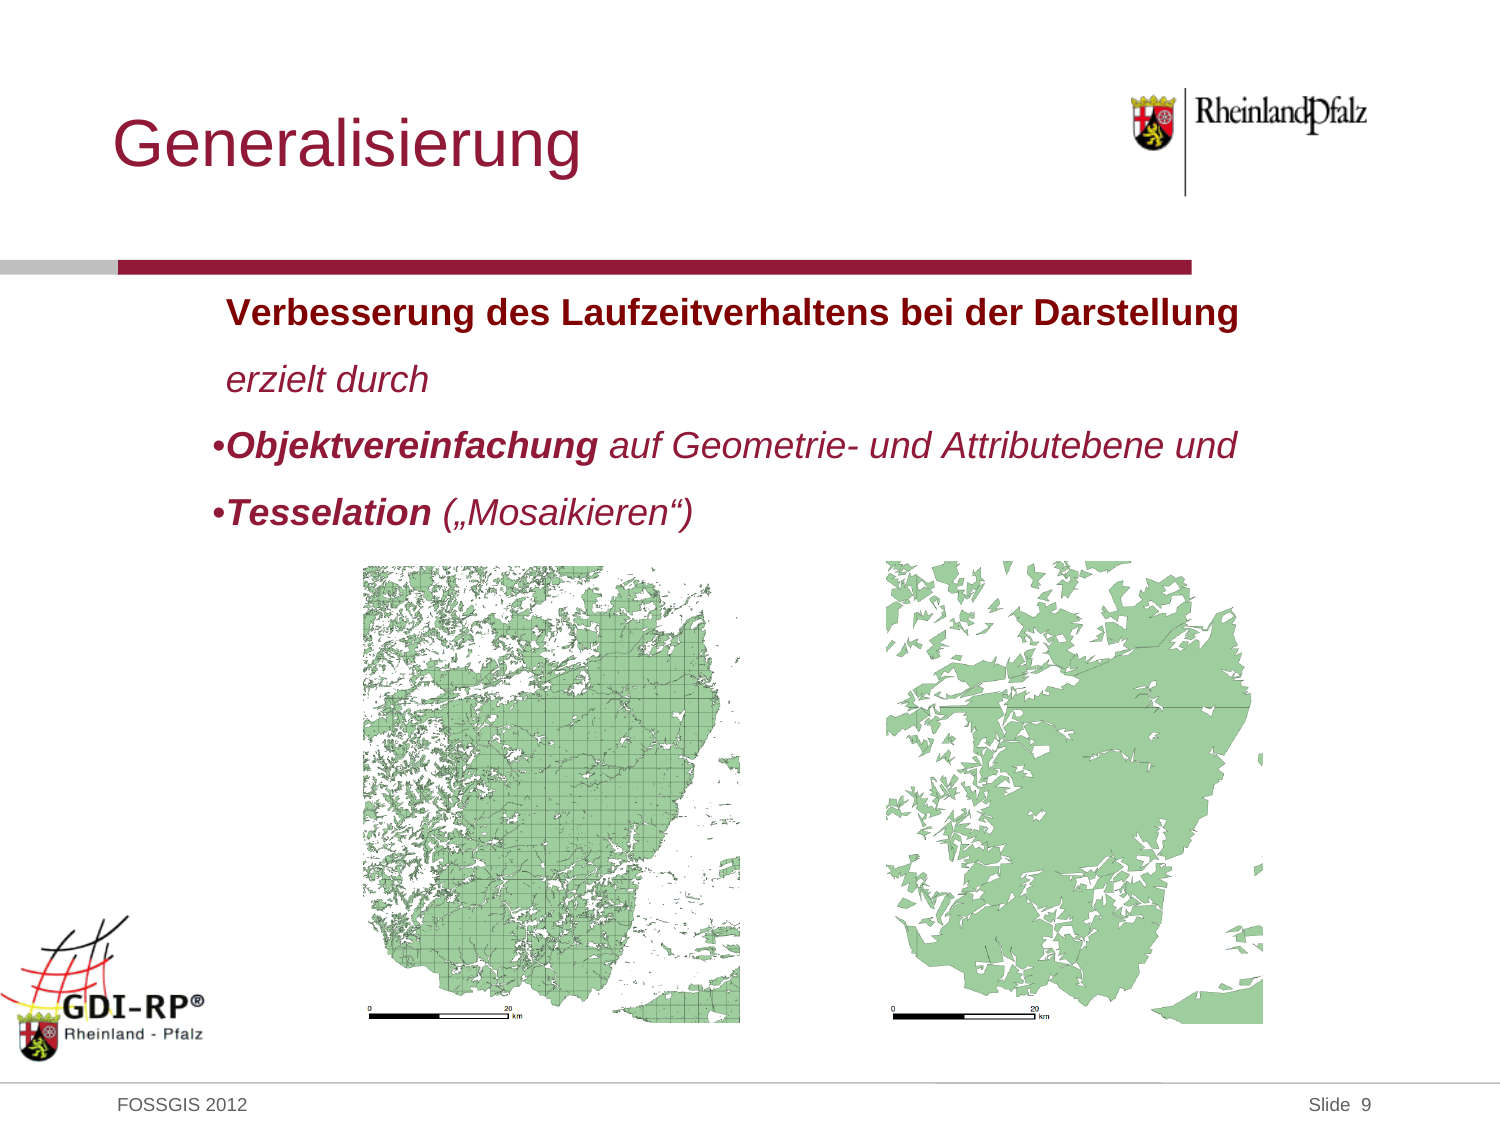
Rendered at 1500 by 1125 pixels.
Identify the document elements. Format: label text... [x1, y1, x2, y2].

title Generalisierung [112, 63, 1071, 224]
picture [0, 915, 207, 1063]
picture [886, 561, 1263, 1024]
picture [363, 566, 740, 1023]
picture [1131, 88, 1447, 198]
list Verbesserung des Laufzeitverhaltens bei der Darstellung erzielt durch Objektvereinfachung auf Geometrie- und Attributebene und Tesselation („Mosaikieren“) [212, 295, 1477, 701]
